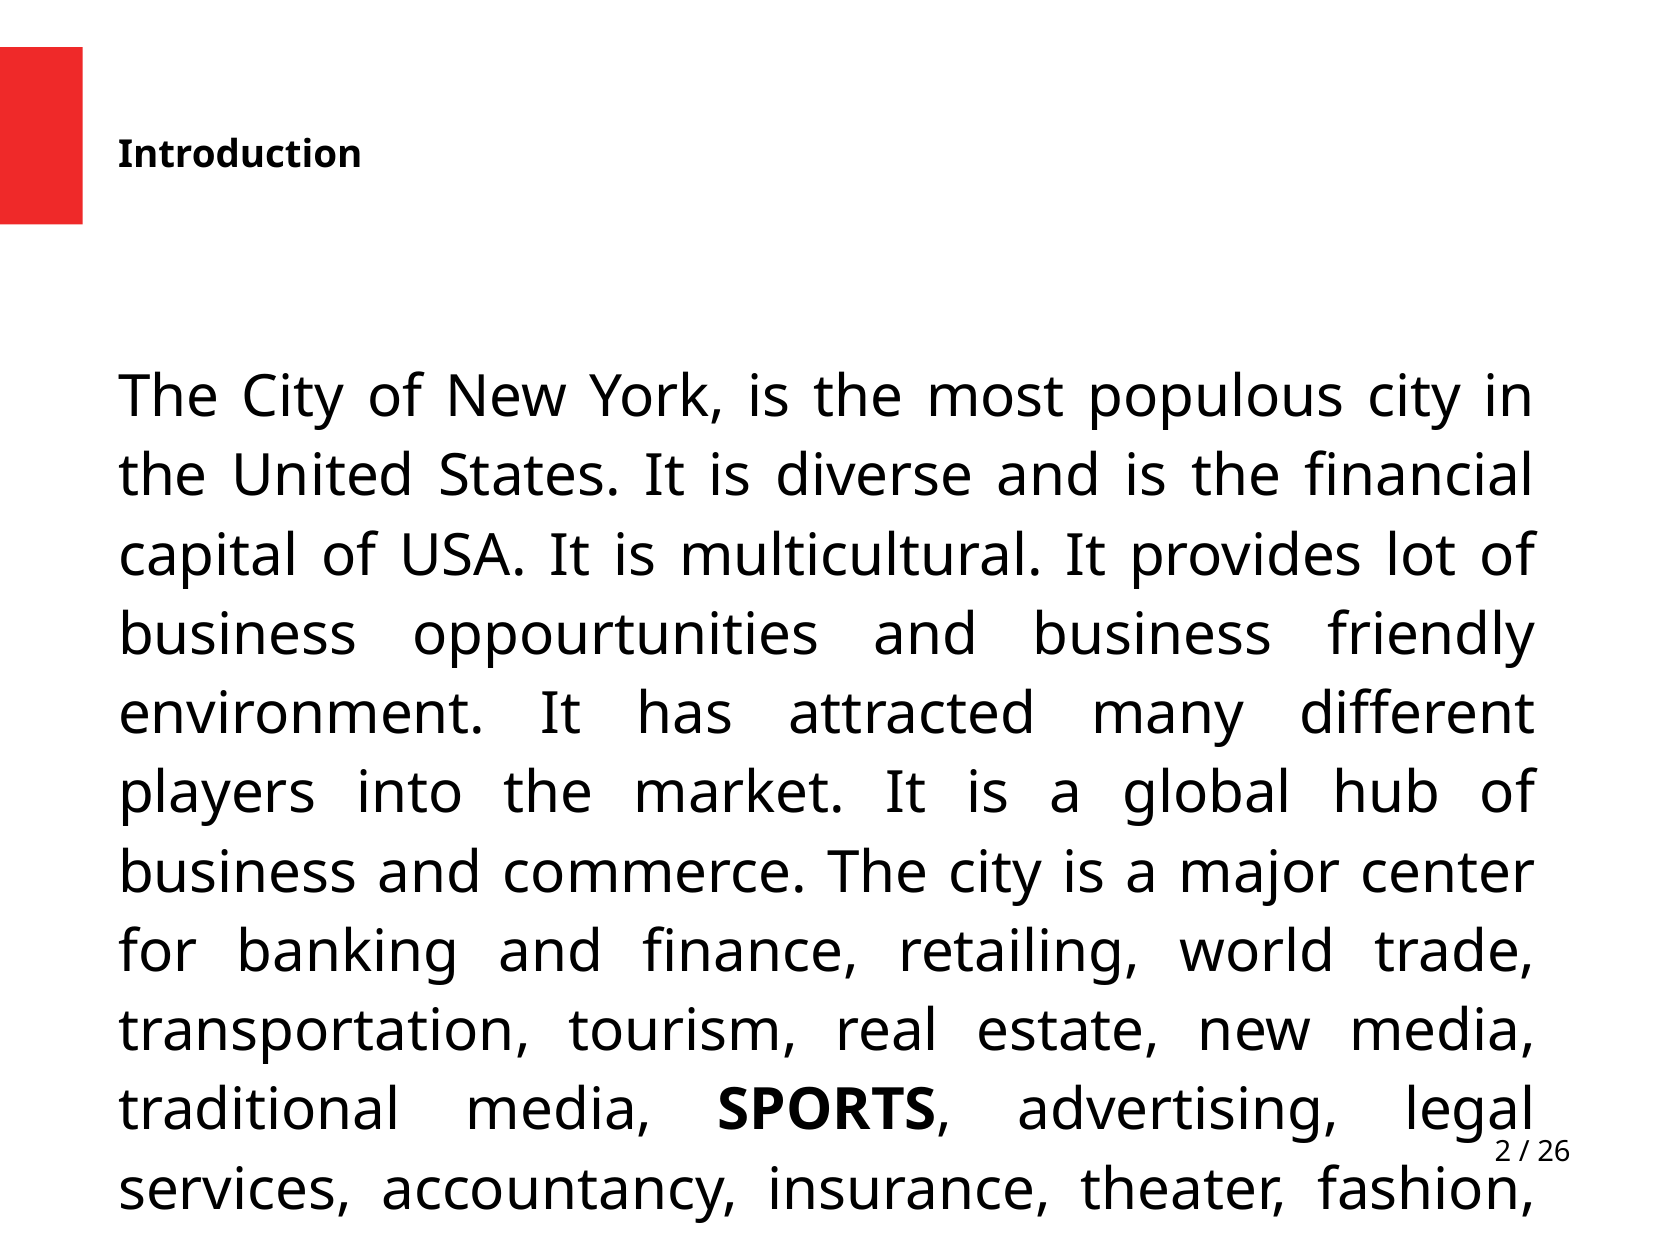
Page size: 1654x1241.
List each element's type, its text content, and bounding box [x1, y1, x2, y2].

title Introduction [118, 49, 1571, 257]
list The City of New York, is the most populous city in the United States. It is diverse and is the financial capital of USA. It is multicultural. It provides lot of business oppourtunities and business friendly environment. It has attracted many different players into the market. It is a global hub of business and commerce. The city is a major center for banking and finance, retailing, world trade, transportation, tourism, real estate, new media, traditional media, SPORTS, advertising, legal services, accountancy, insurance, theater, fashion, and the arts in the United States. [118, 354, 1536, 1074]
